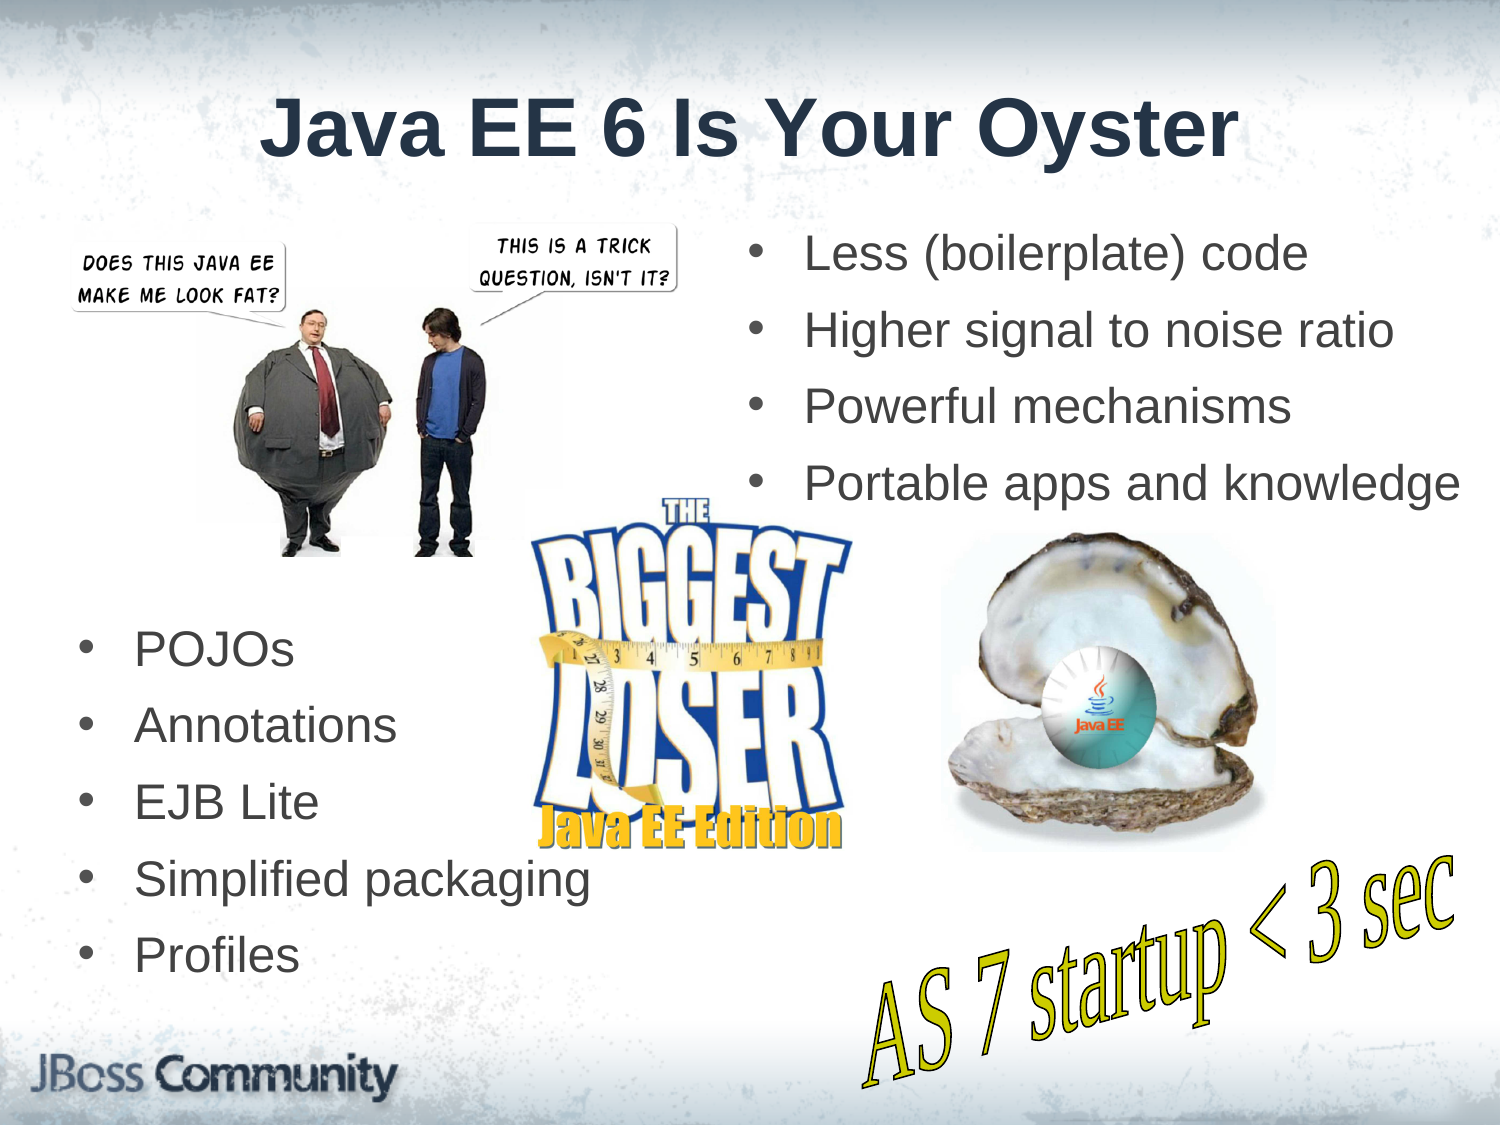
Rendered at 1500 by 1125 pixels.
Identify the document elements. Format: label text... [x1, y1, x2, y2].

text_box AS 7 startup < 3 sec [919, 967, 952, 1071]
text_box AS 7 startup < 3 sec [1425, 855, 1454, 930]
list Less (boilerplate) code Higher signal to noise ratio Powerful mechanisms Portable apps and knowledge [732, 212, 1498, 575]
list POJOs Annotations EJB Lite Simplified packaging Profiles [63, 608, 632, 991]
text_box AS 7 startup < 3 sec [1058, 946, 1078, 1033]
text_box AS 7 startup < 3 sec [1080, 952, 1110, 1027]
text_box AS 7 startup < 3 sec [978, 949, 1009, 1055]
text_box AS 7 startup < 3 sec [862, 981, 915, 1089]
title Java EE 6 Is Your Oyster [112, 5, 1388, 241]
picture [0, 0, 1500, 1125]
text_box AS 7 startup < 3 sec [1111, 925, 1155, 1019]
text_box AS 7 startup < 3 sec [1031, 966, 1055, 1041]
text_box AS 7 startup < 3 sec [1364, 874, 1388, 948]
text_box AS 7 startup < 3 sec [1393, 865, 1421, 939]
text_box AS 7 startup < 3 sec [1250, 885, 1285, 958]
text_box AS 7 startup < 3 sec [1193, 920, 1226, 1029]
text_box AS 7 startup < 3 sec [1310, 860, 1341, 963]
text_box AS 7 startup < 3 sec [1156, 929, 1191, 1005]
